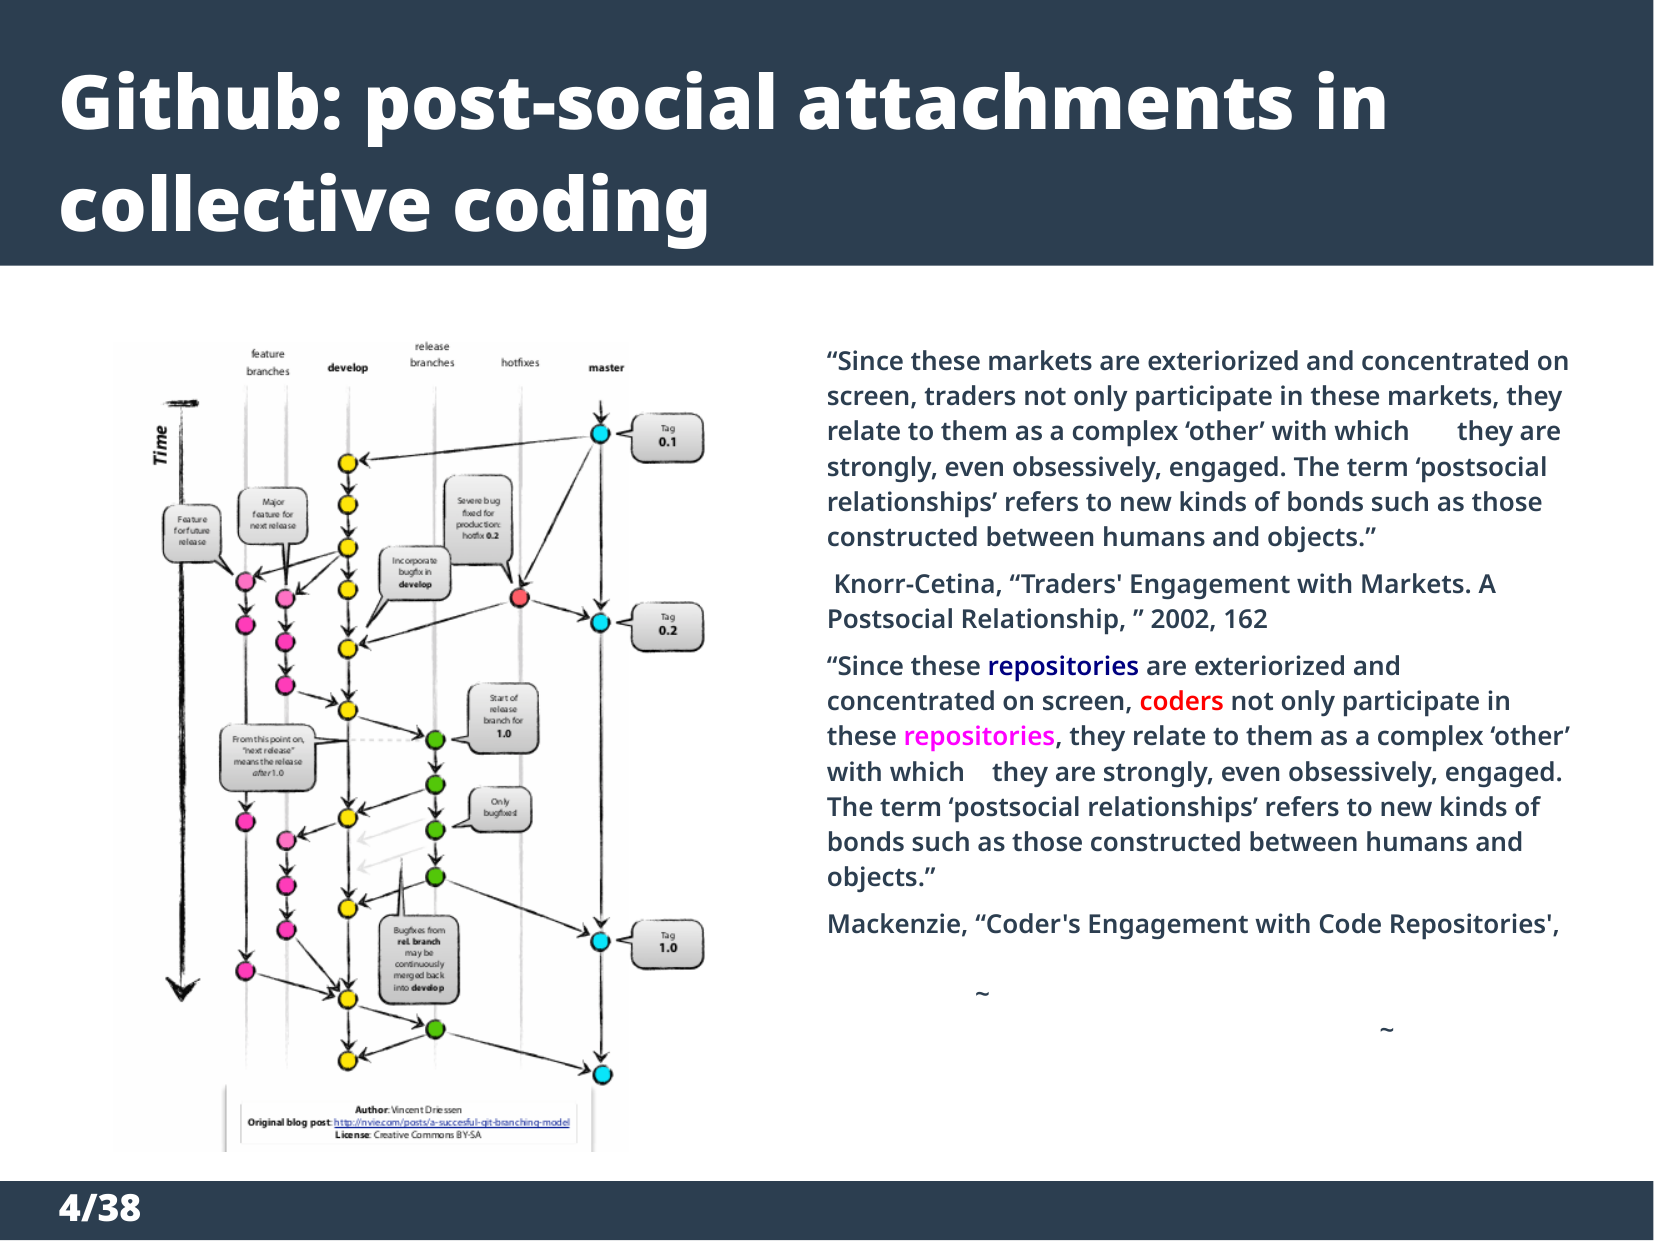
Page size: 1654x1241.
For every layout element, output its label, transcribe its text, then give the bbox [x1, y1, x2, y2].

title Github: post-social attachments in collective coding [59, 49, 1595, 207]
picture [113, 324, 755, 1152]
list “Since these markets are exteriorized and concentrated on screen, traders not only participate in these markets, they relate to them as a complex ‘other’ with which they are strongly, even obsessively, engaged. The term ‘postsocial relationships’ refers to new kinds of bonds such as those constructed between humans and objects.” Knorr-Cetina, “Traders' Engagement with Markets. A Postsocial Relationship, ” 2002, 162 “Since these repositories are exteriorized and concentrated on screen, coders not only participate in these repositories, they relate to them as a complex ‘other’ with which they are strongly, even obsessively, engaged. The term ‘postsocial relationships’ refers to new kinds of bonds such as those constructed between humans and objects.” Mackenzie, “Coder's Engagement with Code Repositories', ~ ~ [826, 342, 1577, 1170]
